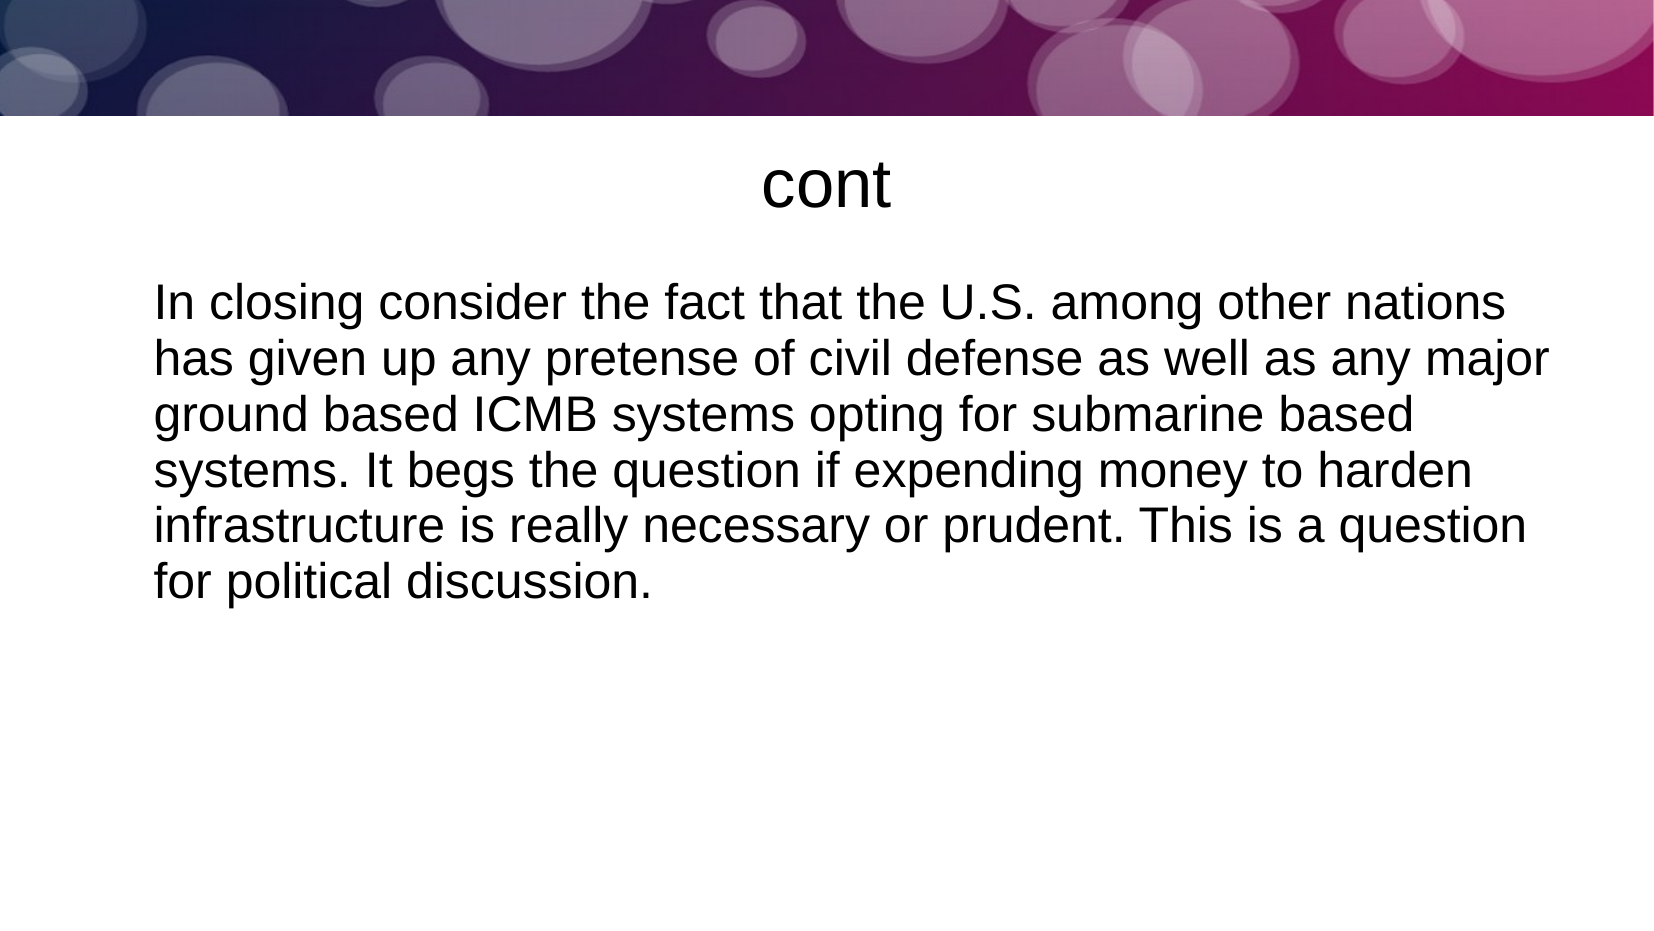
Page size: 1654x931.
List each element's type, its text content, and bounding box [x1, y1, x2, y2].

title cont [82, 119, 1571, 249]
picture [0, 0, 1654, 116]
list In closing consider the fact that the U.S. among other nations has given up any pretense of civil defense as well as any major ground based ICMB systems opting for submarine based systems. It begs the question if expending money to harden infrastructure is really necessary or prudent. This is a question for political discussion. [82, 274, 1571, 815]
